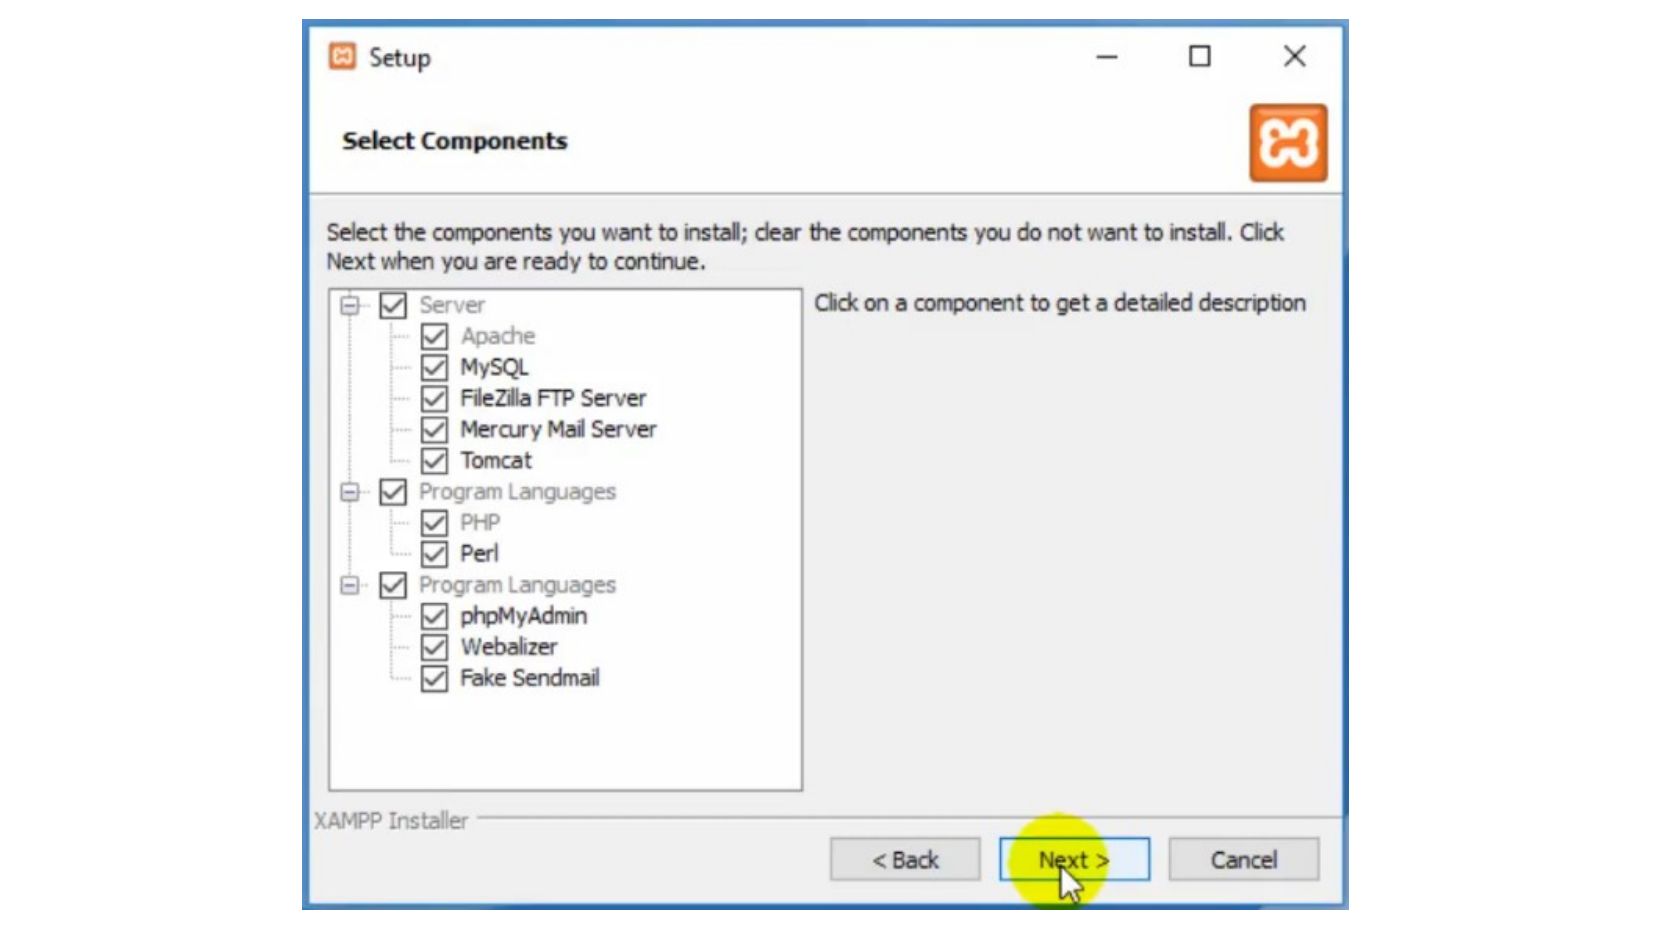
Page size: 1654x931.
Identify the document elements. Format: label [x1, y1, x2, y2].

picture [302, 19, 1349, 910]
